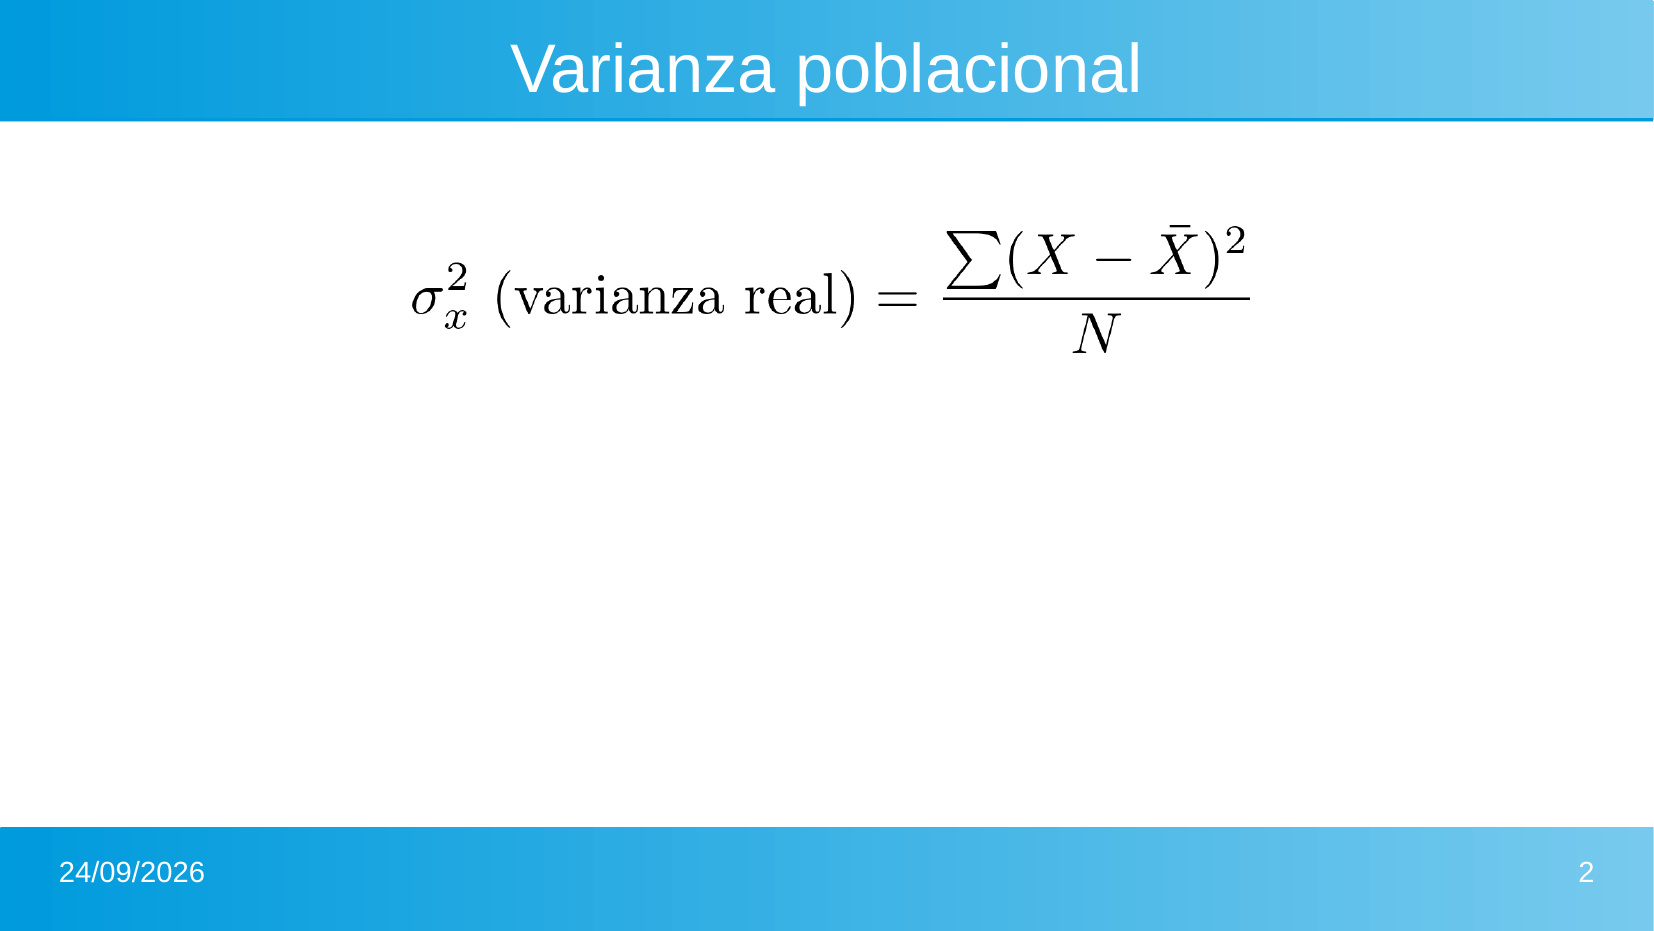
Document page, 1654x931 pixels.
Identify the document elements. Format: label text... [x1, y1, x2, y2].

title Varianza poblacional [59, 29, 1595, 108]
picture [412, 225, 1250, 354]
